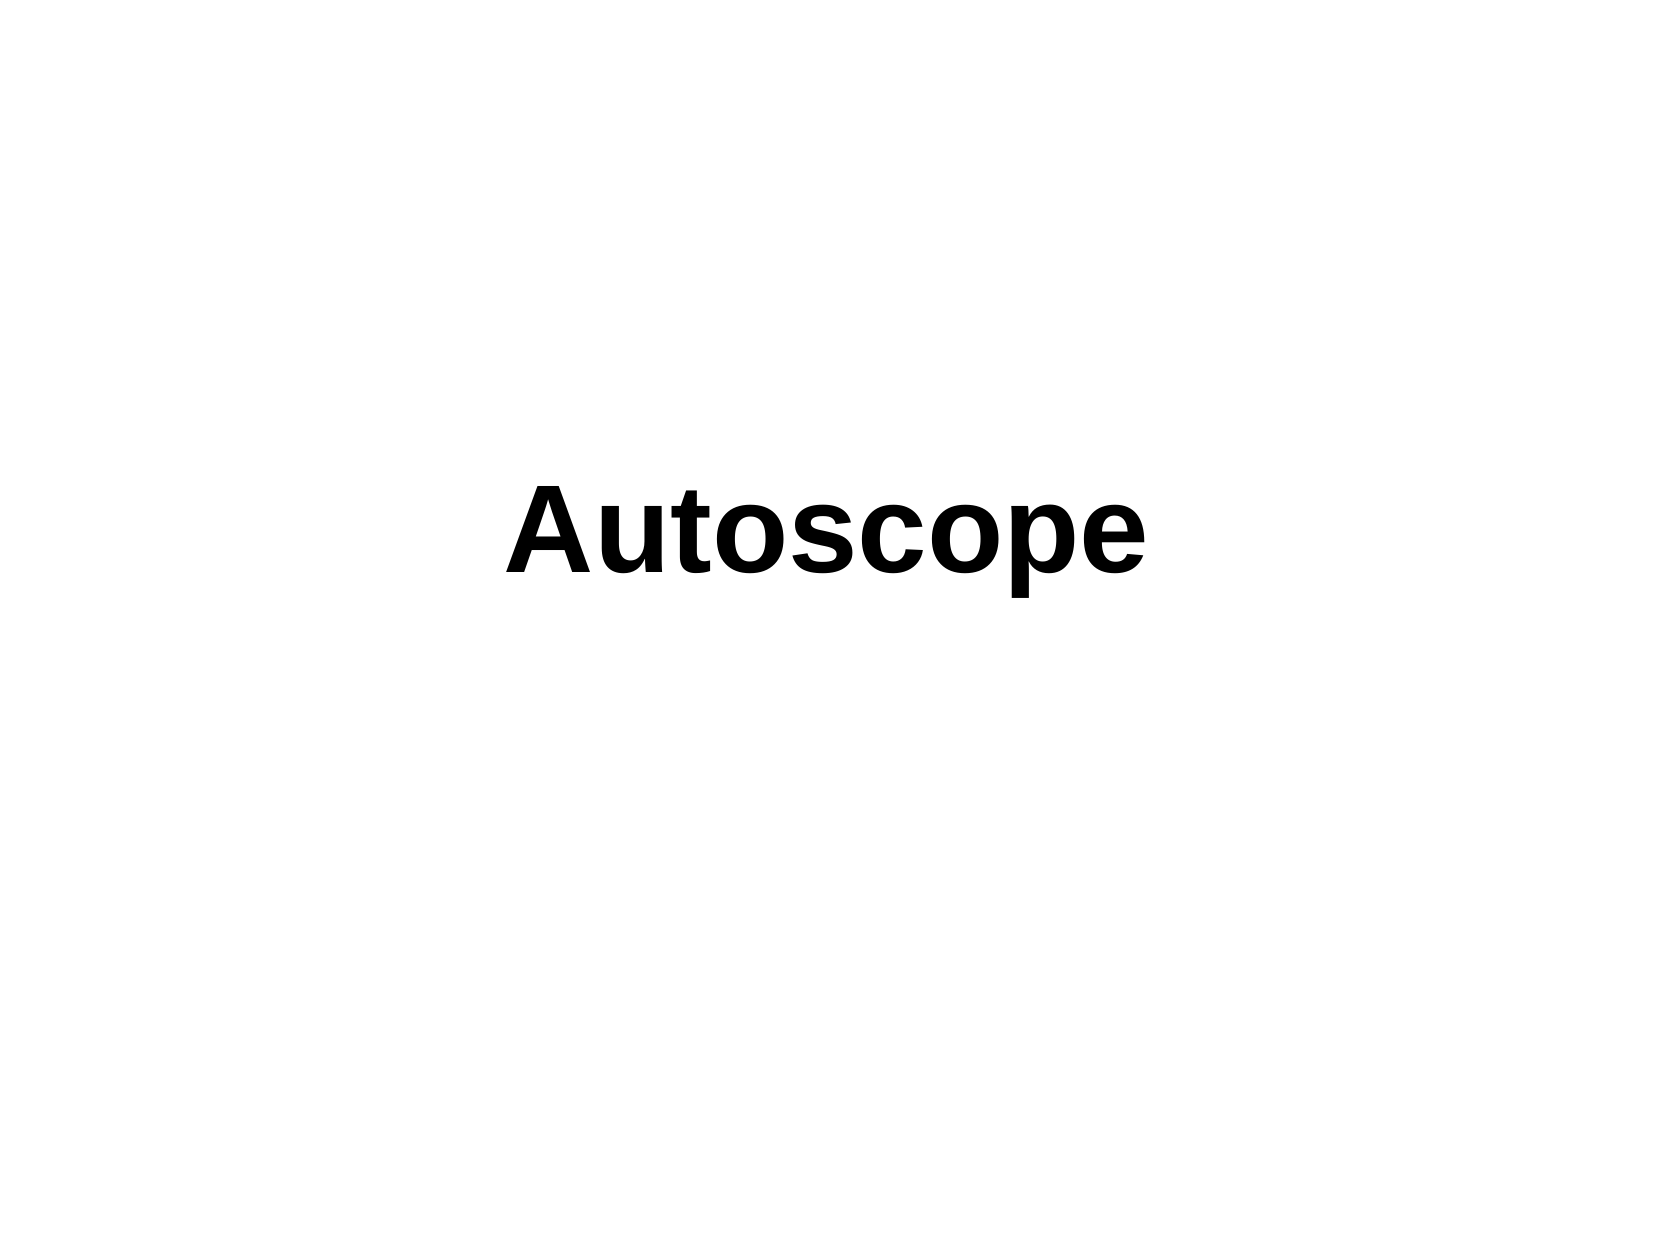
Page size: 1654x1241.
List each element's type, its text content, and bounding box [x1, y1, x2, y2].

subtitle Autoscope [82, 49, 1571, 1010]
